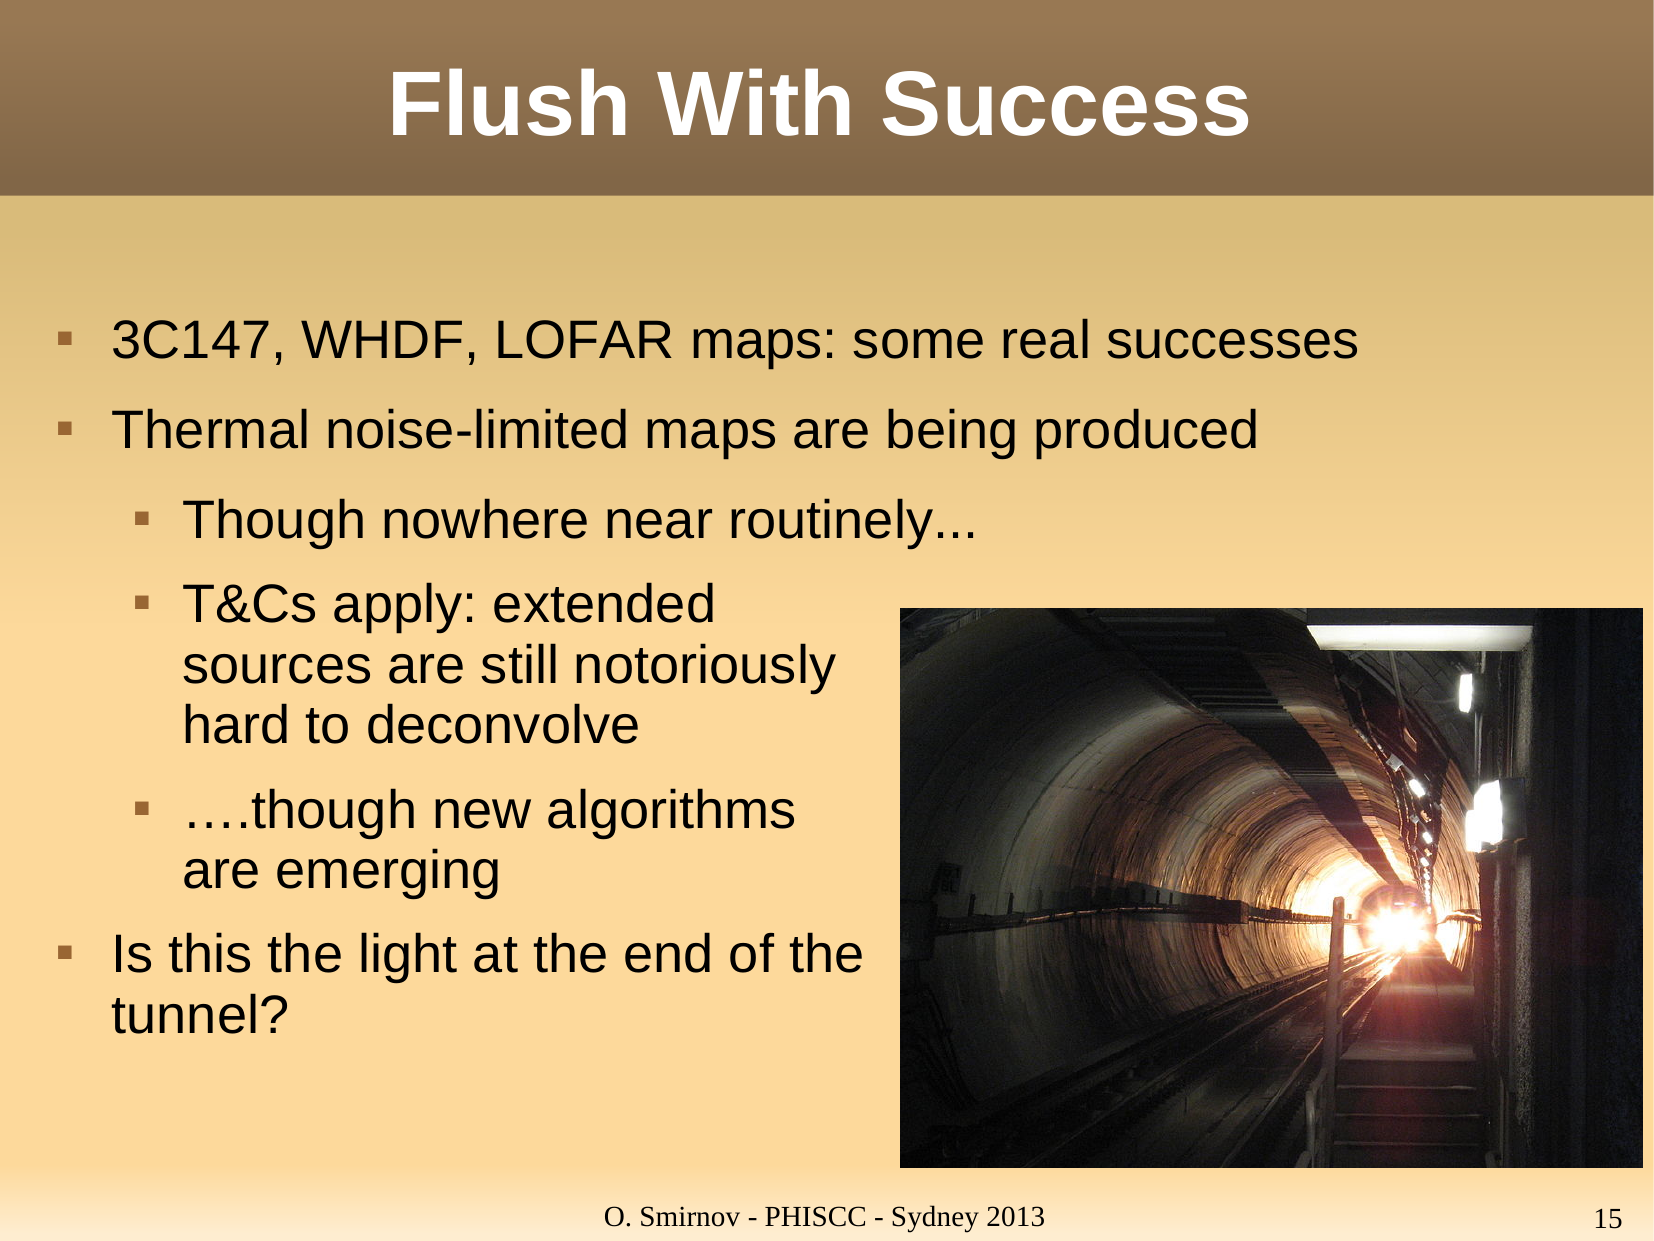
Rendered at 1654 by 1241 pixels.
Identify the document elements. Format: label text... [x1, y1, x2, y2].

list 3C147, WHDF, LOFAR maps: some real successes Thermal noise-limited maps are being produced Though nowhere near routinely... T&Cs apply: extended sources are still notoriously hard to deconvolve ….though new algorithms are emerging Is this the light at the end of the tunnel? [40, 228, 1621, 1135]
picture [0, 0, 1654, 1241]
title Flush With Success [76, 0, 1565, 208]
